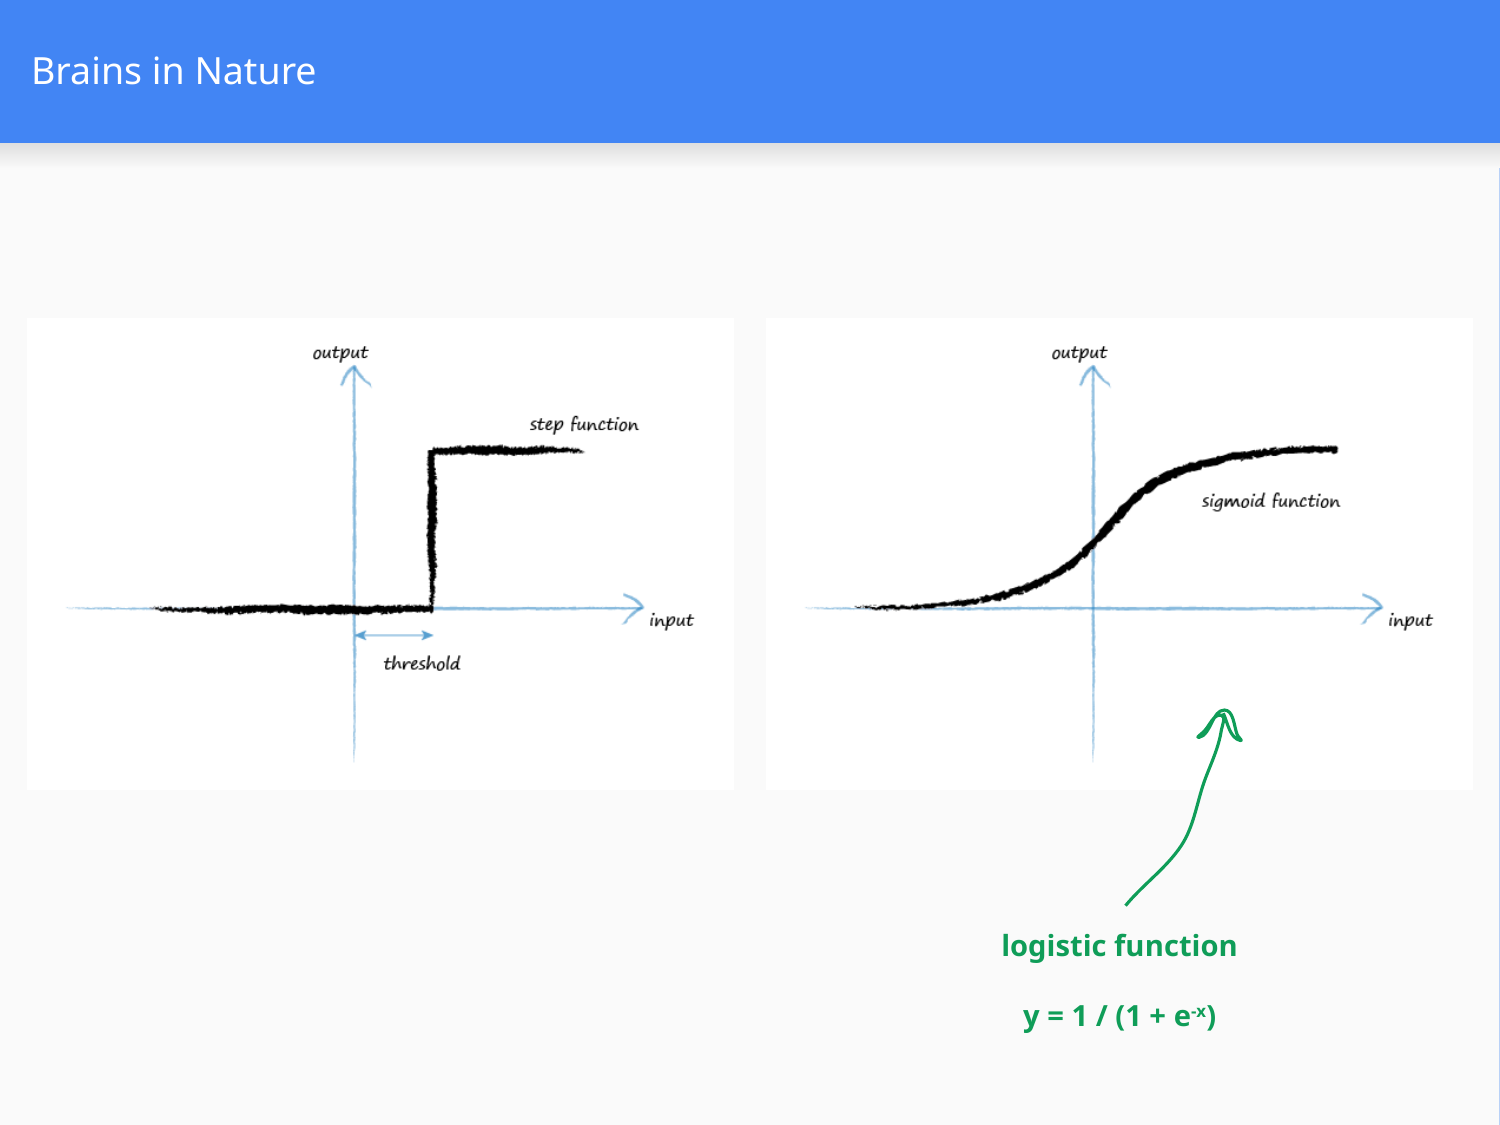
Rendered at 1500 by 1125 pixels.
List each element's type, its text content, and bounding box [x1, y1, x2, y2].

picture [766, 318, 1473, 790]
text_box logistic function y = 1 / (1 + e-x) [868, 926, 1371, 1033]
title Brains in Nature [16, 3, 1464, 136]
picture [27, 318, 734, 790]
picture [1225, 712, 1234, 732]
